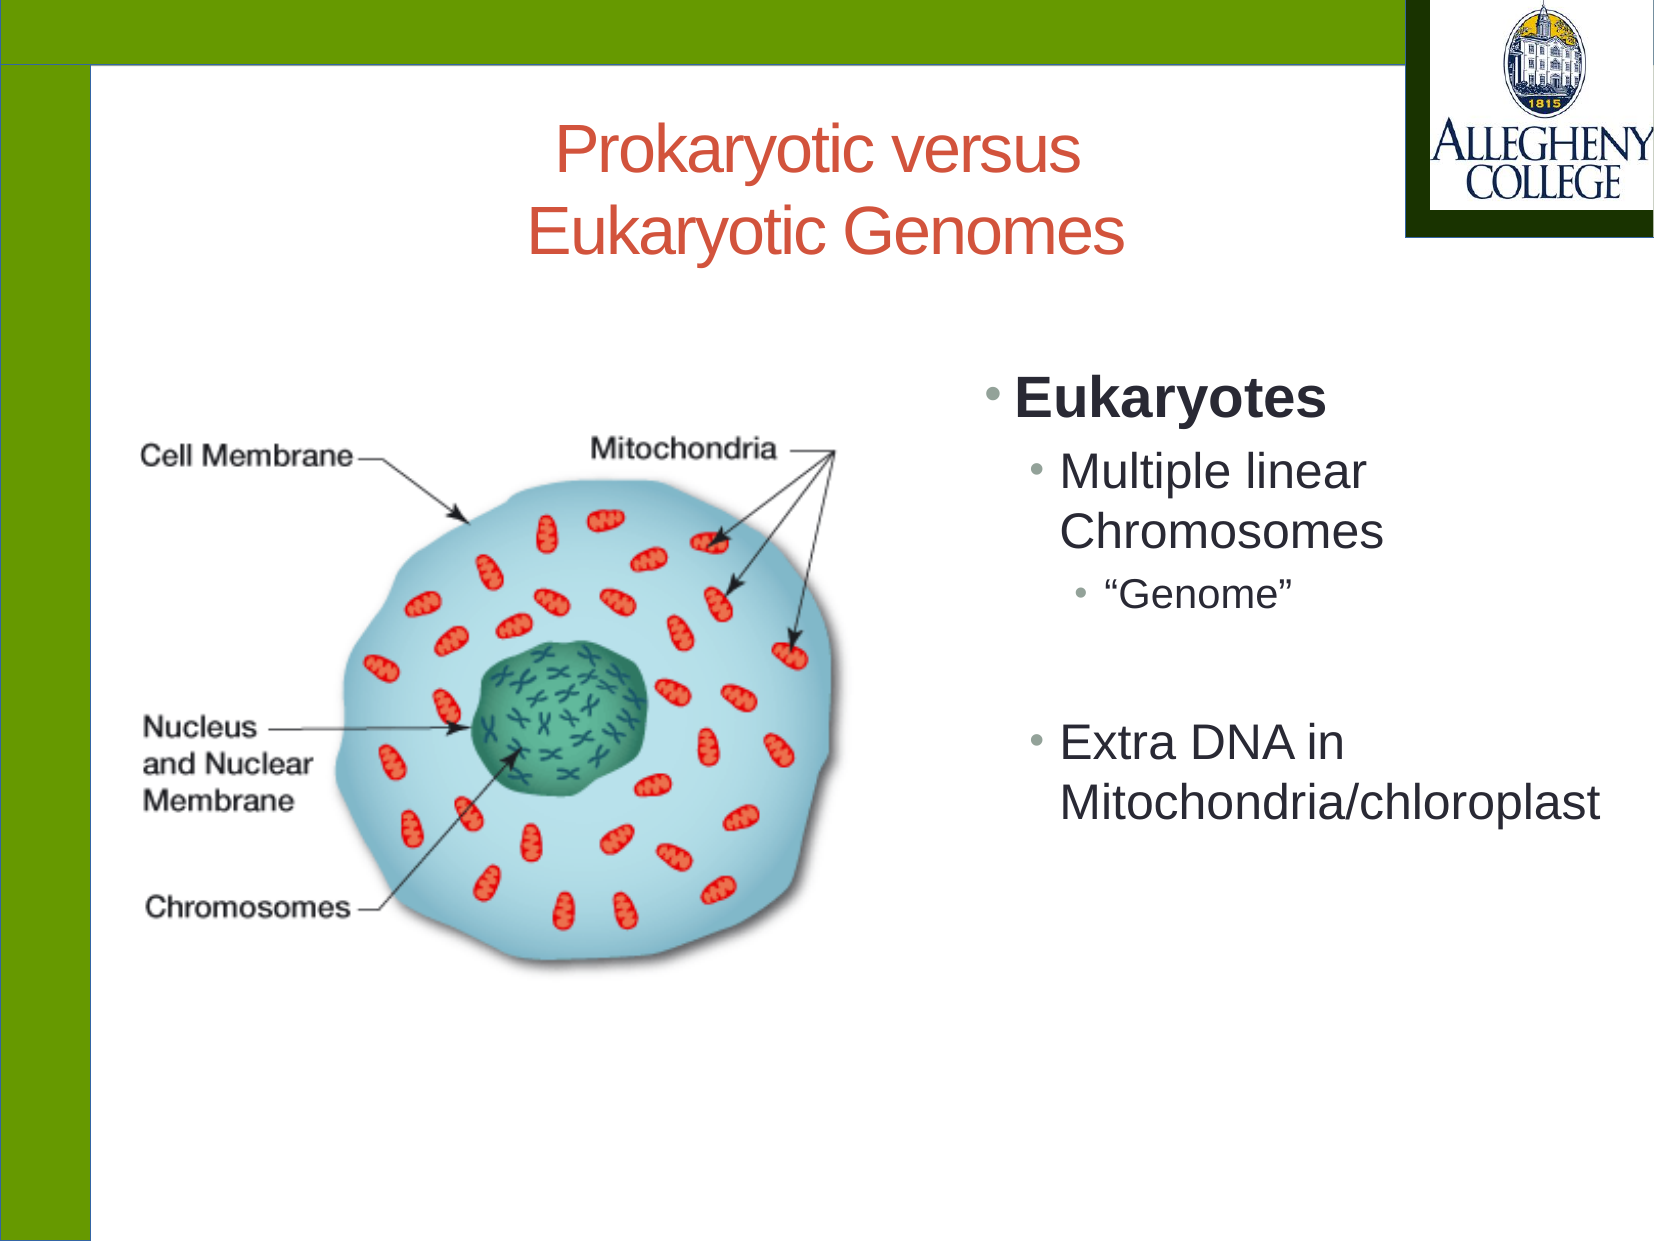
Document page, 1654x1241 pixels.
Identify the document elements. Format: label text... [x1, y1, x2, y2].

text_box [1571, 210, 1654, 238]
text_box [0, 0, 1430, 1241]
picture [1430, 0, 1654, 210]
picture [140, 289, 856, 1126]
title Prokaryotic versus Eukaryotic Genomes [82, 96, 1571, 276]
list Eukaryotes Multiple linear Chromosomes “Genome” Extra DNA in Mitochondria/chloroplast [969, 351, 1632, 1126]
